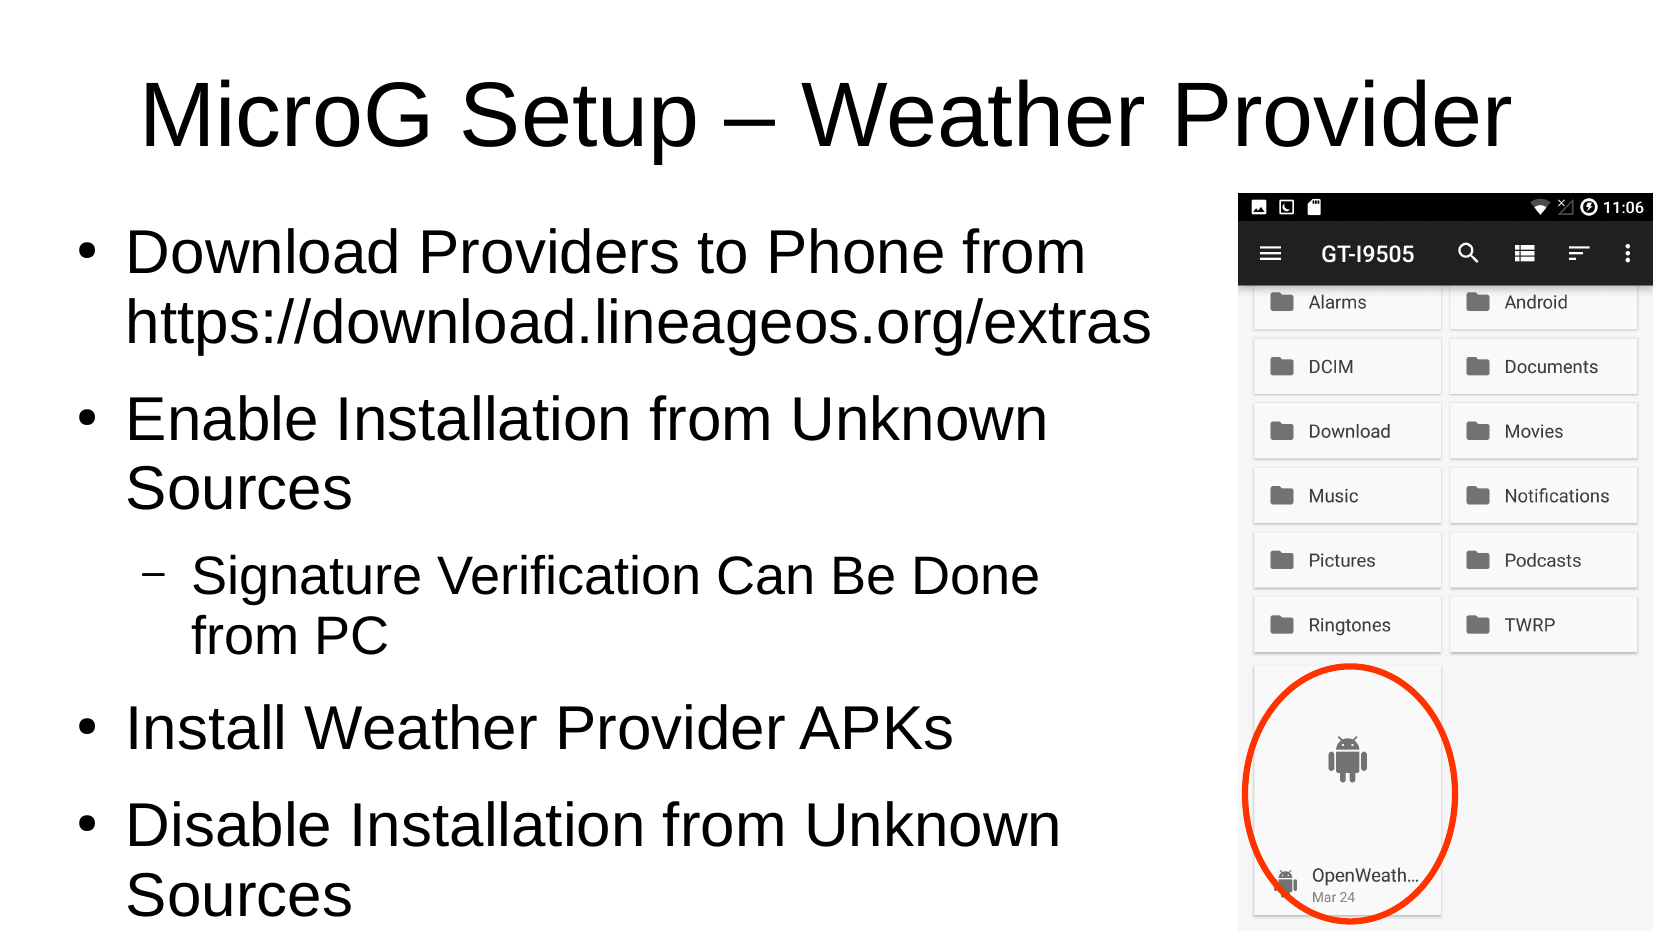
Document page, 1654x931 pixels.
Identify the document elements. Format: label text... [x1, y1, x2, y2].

picture [1238, 193, 1653, 931]
title MicroG Setup – Weather Provider [82, 37, 1571, 193]
list Download Providers to Phone from https://download.lineageos.org/extras Enable Installation from Unknown Sources Signature Verification Can Be Done from PC Install Weather Provider APKs Disable Installation from Unknown Sources [60, 217, 1238, 931]
